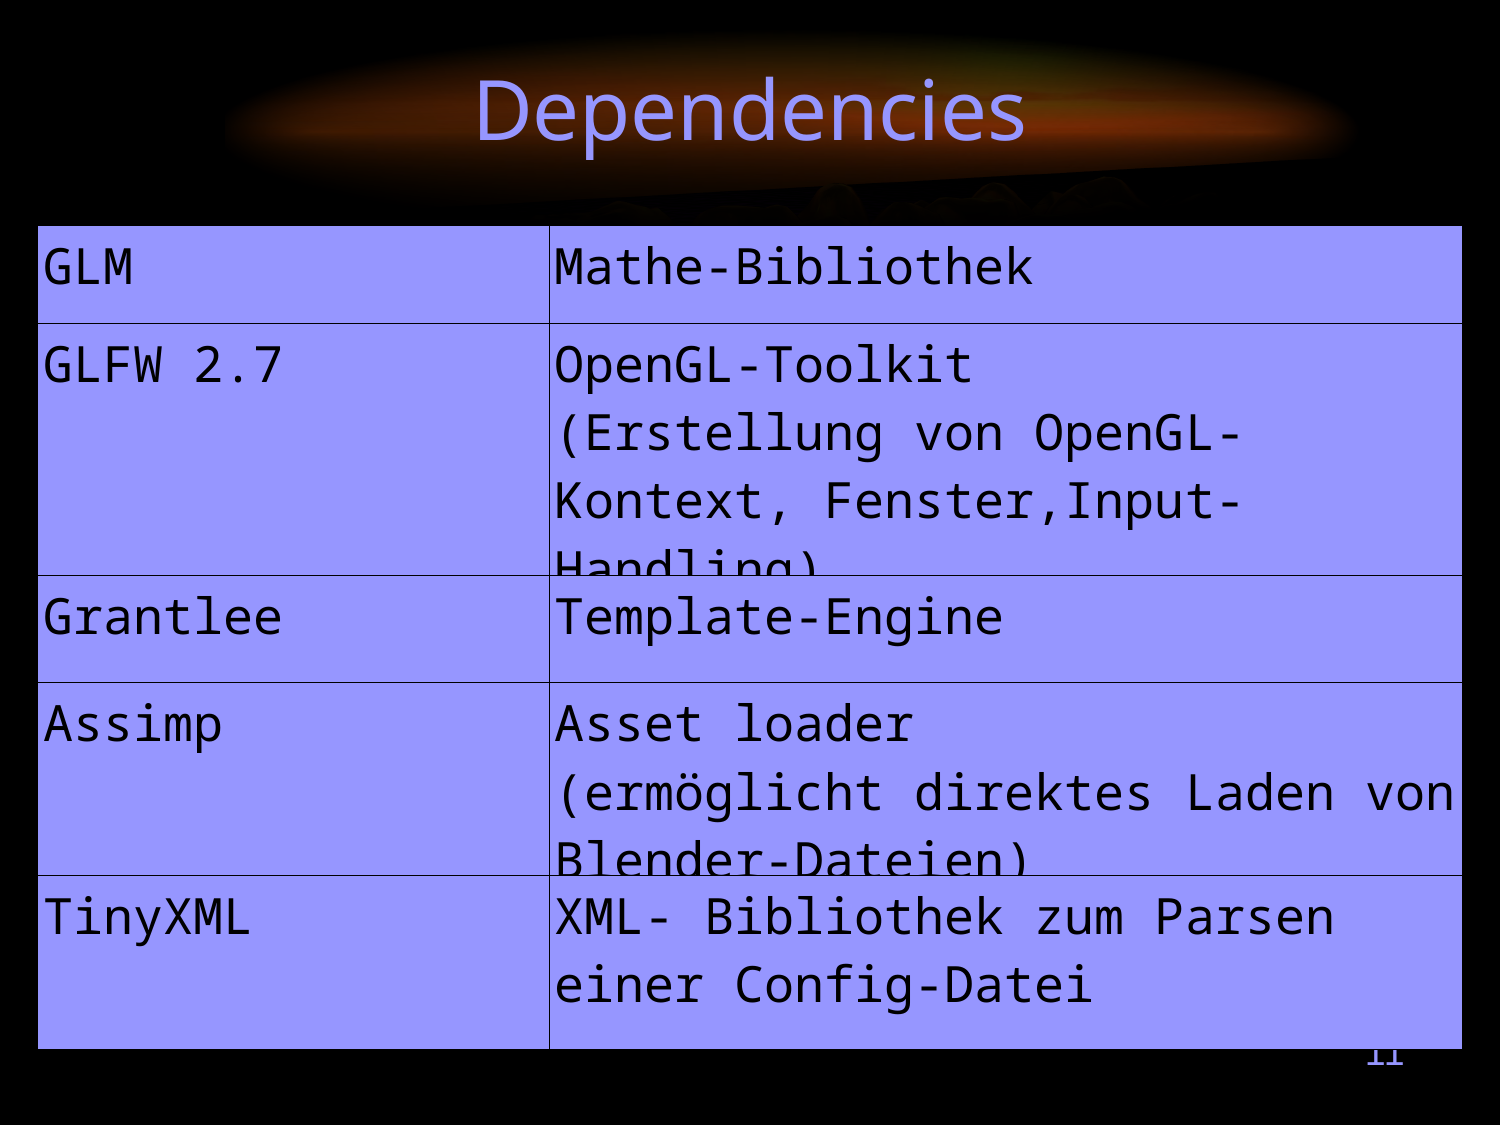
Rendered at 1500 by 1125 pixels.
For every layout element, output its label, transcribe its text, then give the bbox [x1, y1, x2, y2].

table_cell Template-Engine [550, 576, 1462, 682]
table_cell GLFW 2.7 [38, 324, 549, 575]
table_cell Assimp [38, 683, 549, 875]
table_header GLM [38, 226, 549, 323]
table_cell OpenGL-Toolkit (Erstellung von OpenGL-Kontext, Fenster,Input-Handling) [550, 324, 1462, 575]
text_box [112, 0, 1463, 225]
table_header Mathe-Bibliothek [550, 226, 1462, 323]
table_cell XML- Bibliothek zum Parsen einer Config-Datei [550, 876, 1462, 1049]
text_box Dependencies [75, 0, 1426, 216]
table_cell Grantlee [38, 576, 549, 682]
table_cell Asset loader (ermöglicht direktes Laden von Blender-Dateien) [550, 683, 1462, 875]
table_cell TinyXML [38, 876, 549, 1049]
